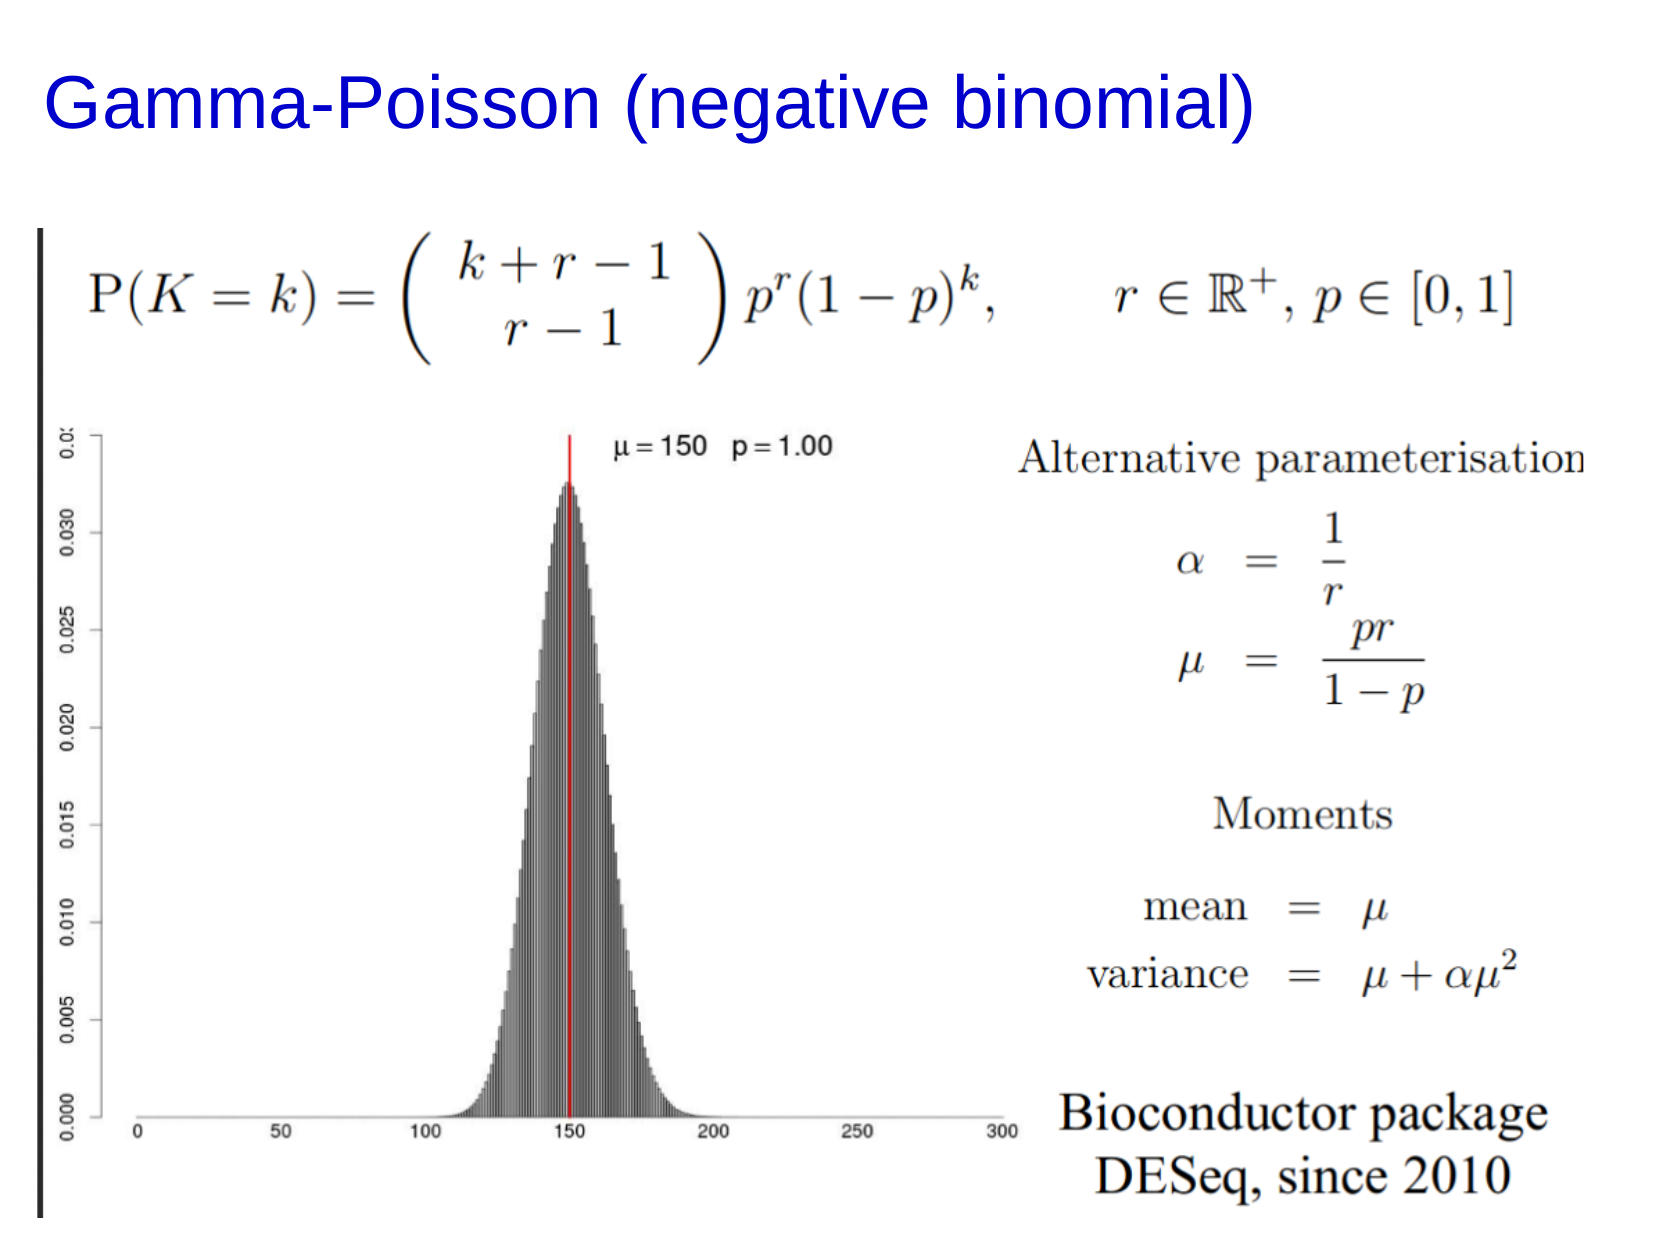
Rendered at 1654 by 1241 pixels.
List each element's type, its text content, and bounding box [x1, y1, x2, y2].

text_box Gamma-Poisson (negative binomial) [30, 47, 1628, 151]
picture [37, 228, 1584, 1218]
